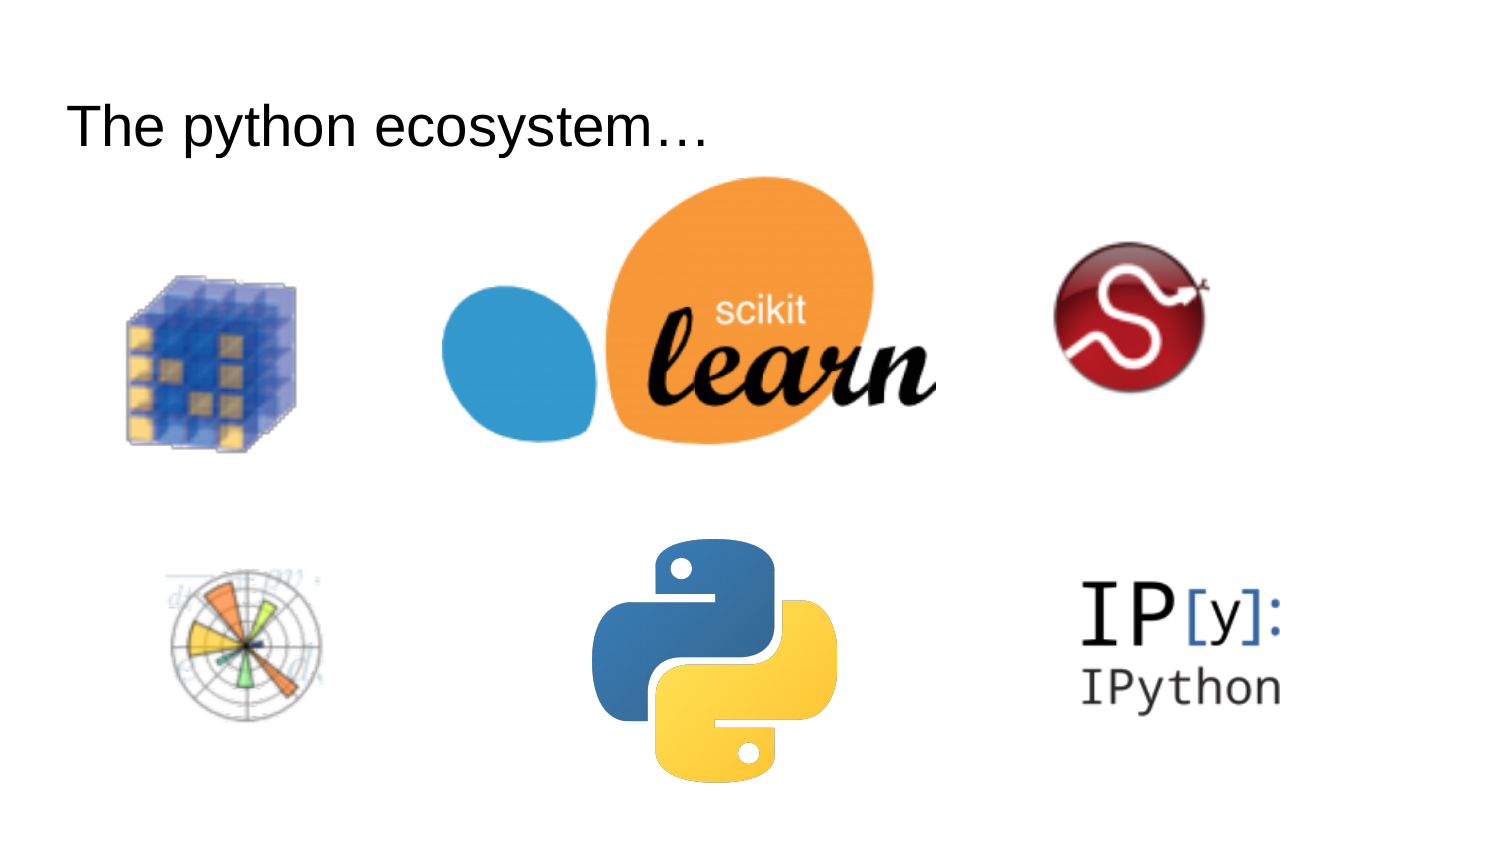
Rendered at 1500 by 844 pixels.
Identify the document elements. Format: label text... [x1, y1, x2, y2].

picture [1071, 539, 1291, 759]
picture [442, 167, 936, 784]
title The python ecosystem… [51, 72, 1449, 167]
picture [164, 568, 326, 730]
picture [121, 274, 308, 461]
picture [1052, 235, 1221, 404]
